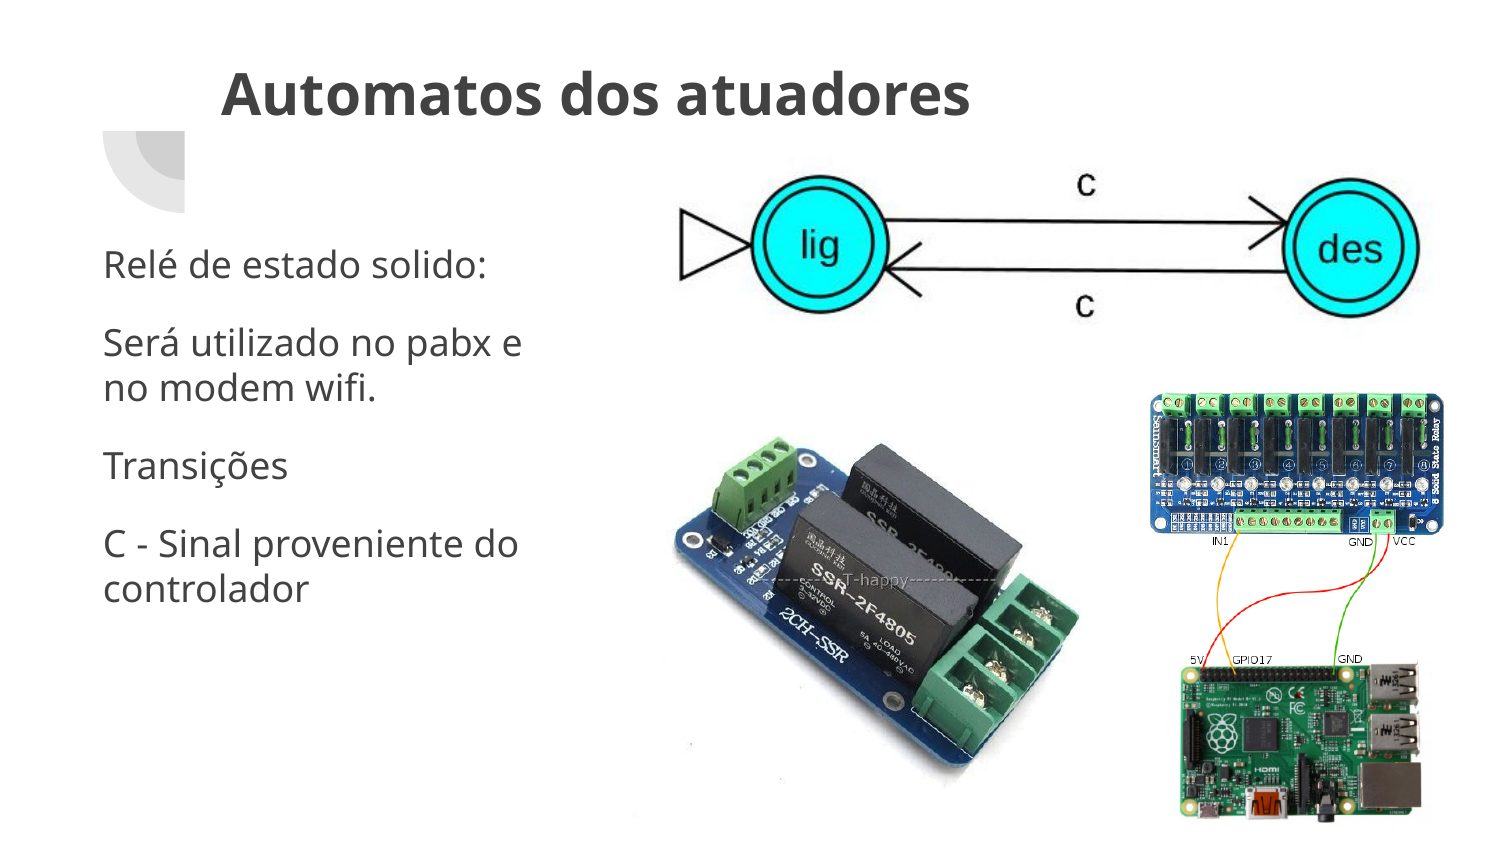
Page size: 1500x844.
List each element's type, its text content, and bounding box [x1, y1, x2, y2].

title Automatos dos atuadores [206, 42, 1360, 207]
picture [1139, 382, 1455, 830]
picture [625, 122, 1455, 830]
list Relé de estado solido: Será utilizado no pabx e no modem wifi. Transições C - Sinal proveniente do controlador [87, 225, 589, 803]
